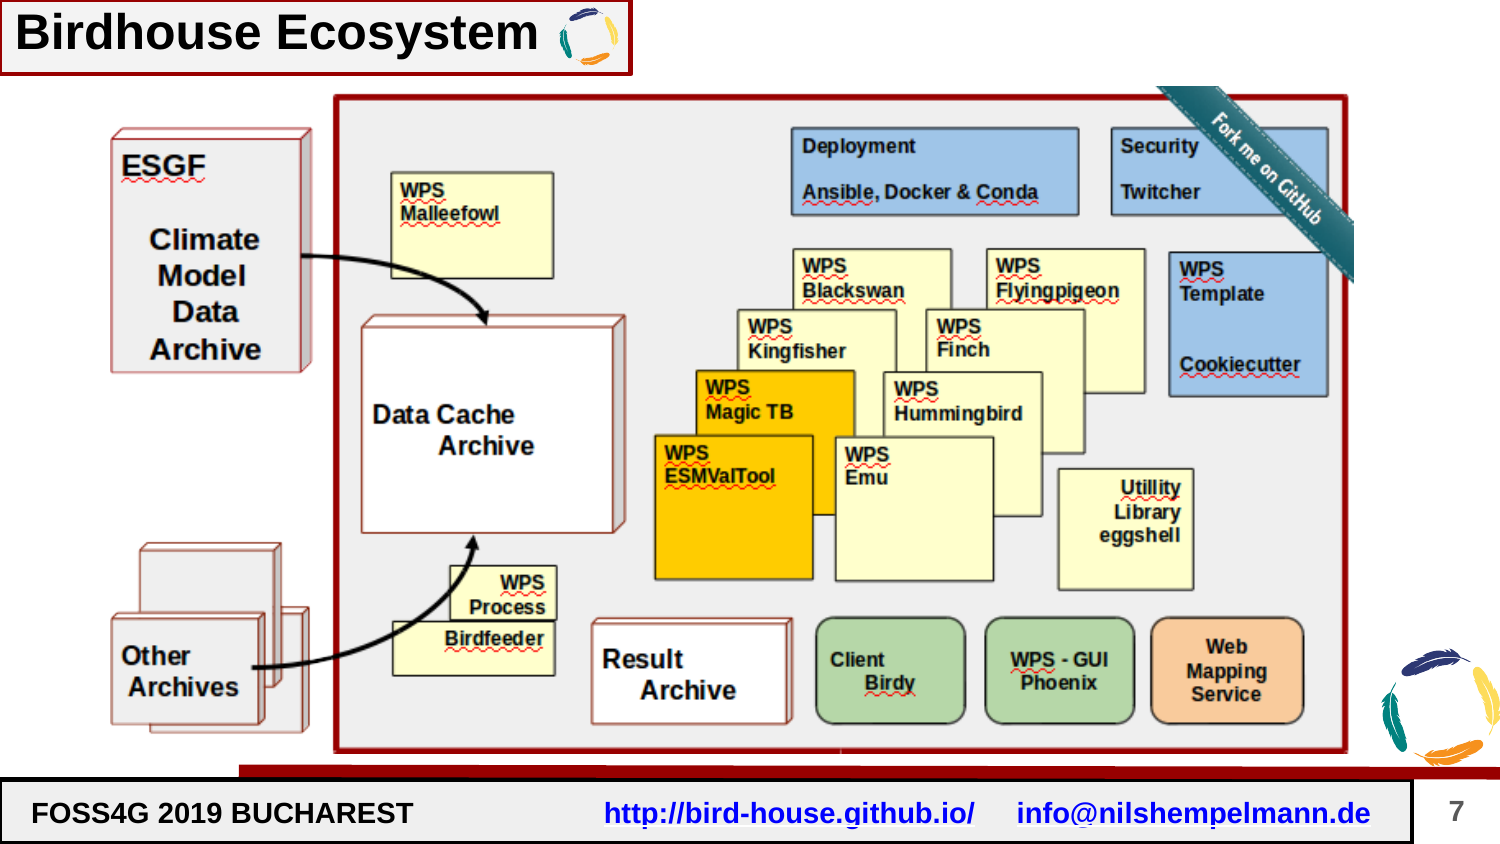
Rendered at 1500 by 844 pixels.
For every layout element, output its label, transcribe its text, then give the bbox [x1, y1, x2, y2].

picture [110, 86, 1354, 755]
text_box <number> [1389, 777, 1480, 842]
text_box Birdhouse Ecosystem [0, 0, 631, 75]
picture [559, 7, 619, 66]
picture [1381, 648, 1500, 767]
